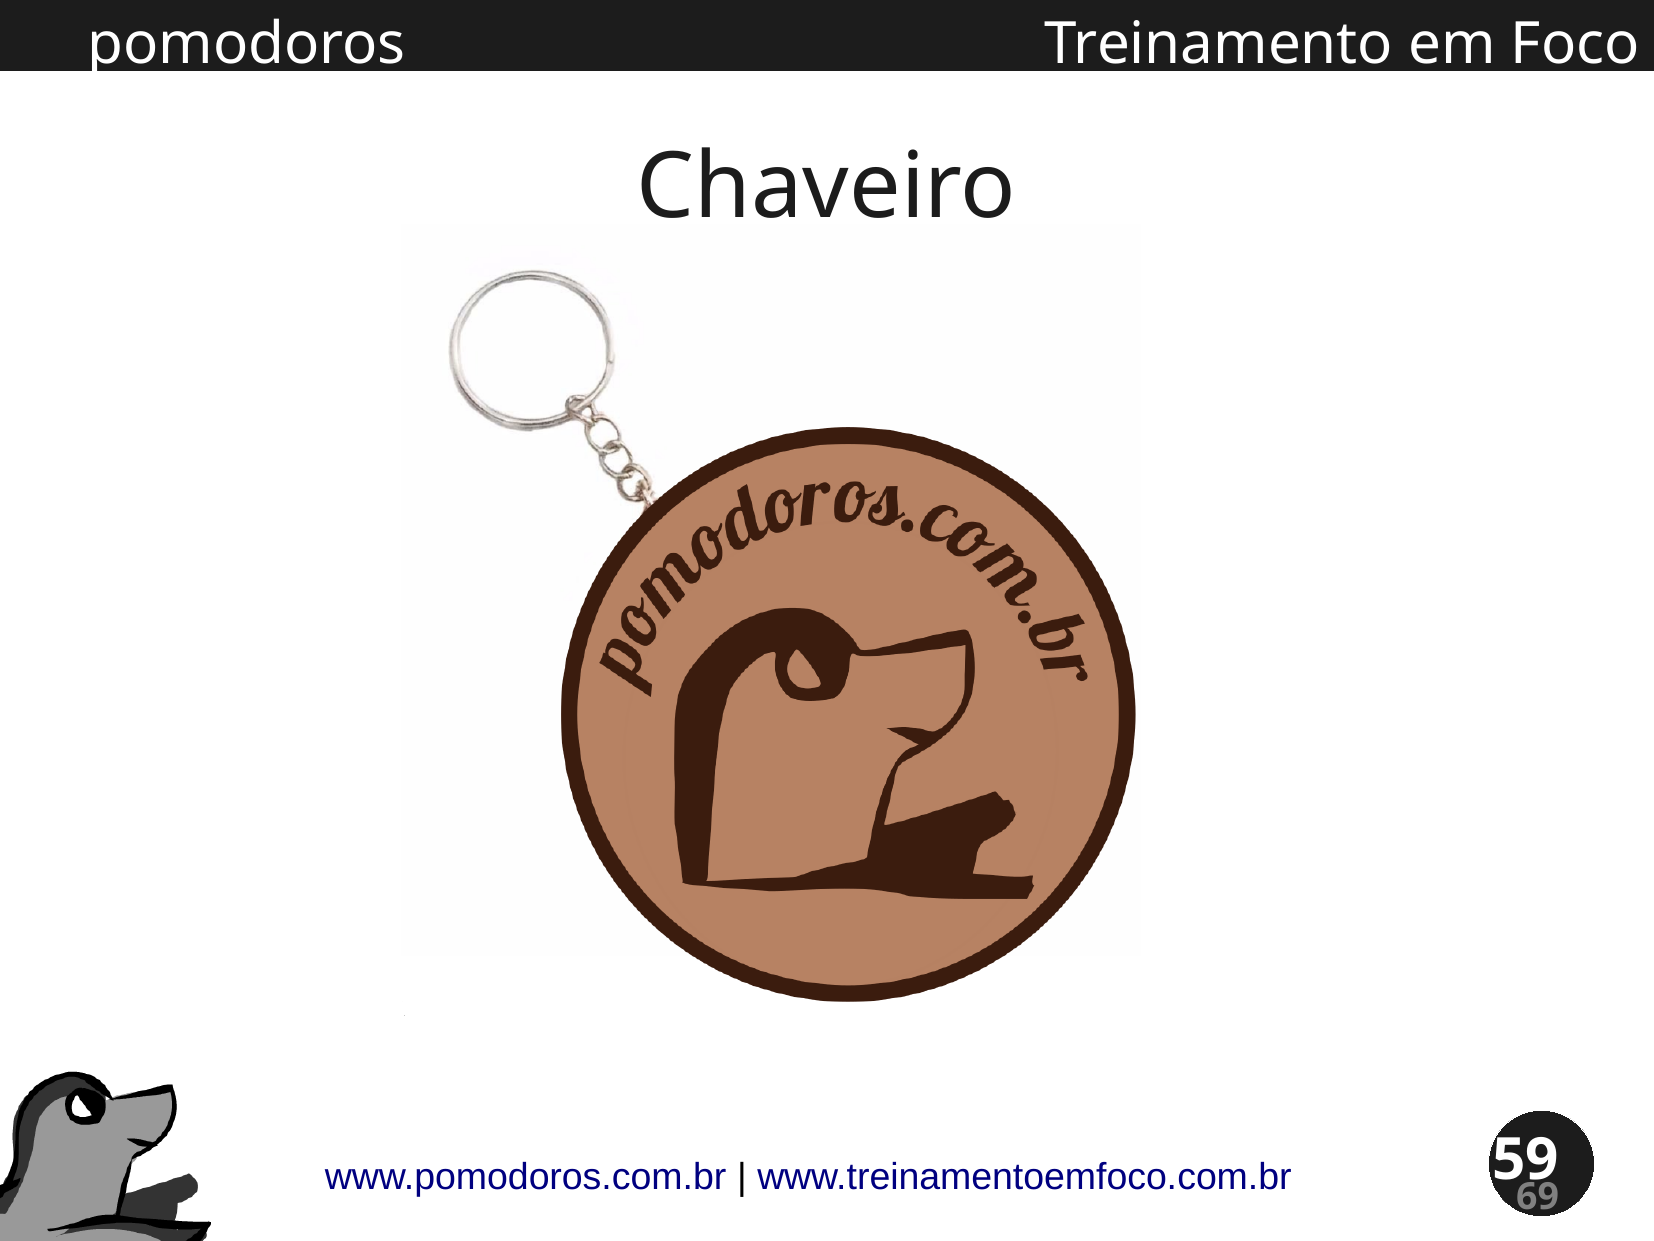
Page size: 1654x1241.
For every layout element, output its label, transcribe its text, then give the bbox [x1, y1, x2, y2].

picture [0, 1003, 249, 1241]
picture [401, 224, 1193, 1016]
title Chaveiro [82, 78, 1571, 287]
